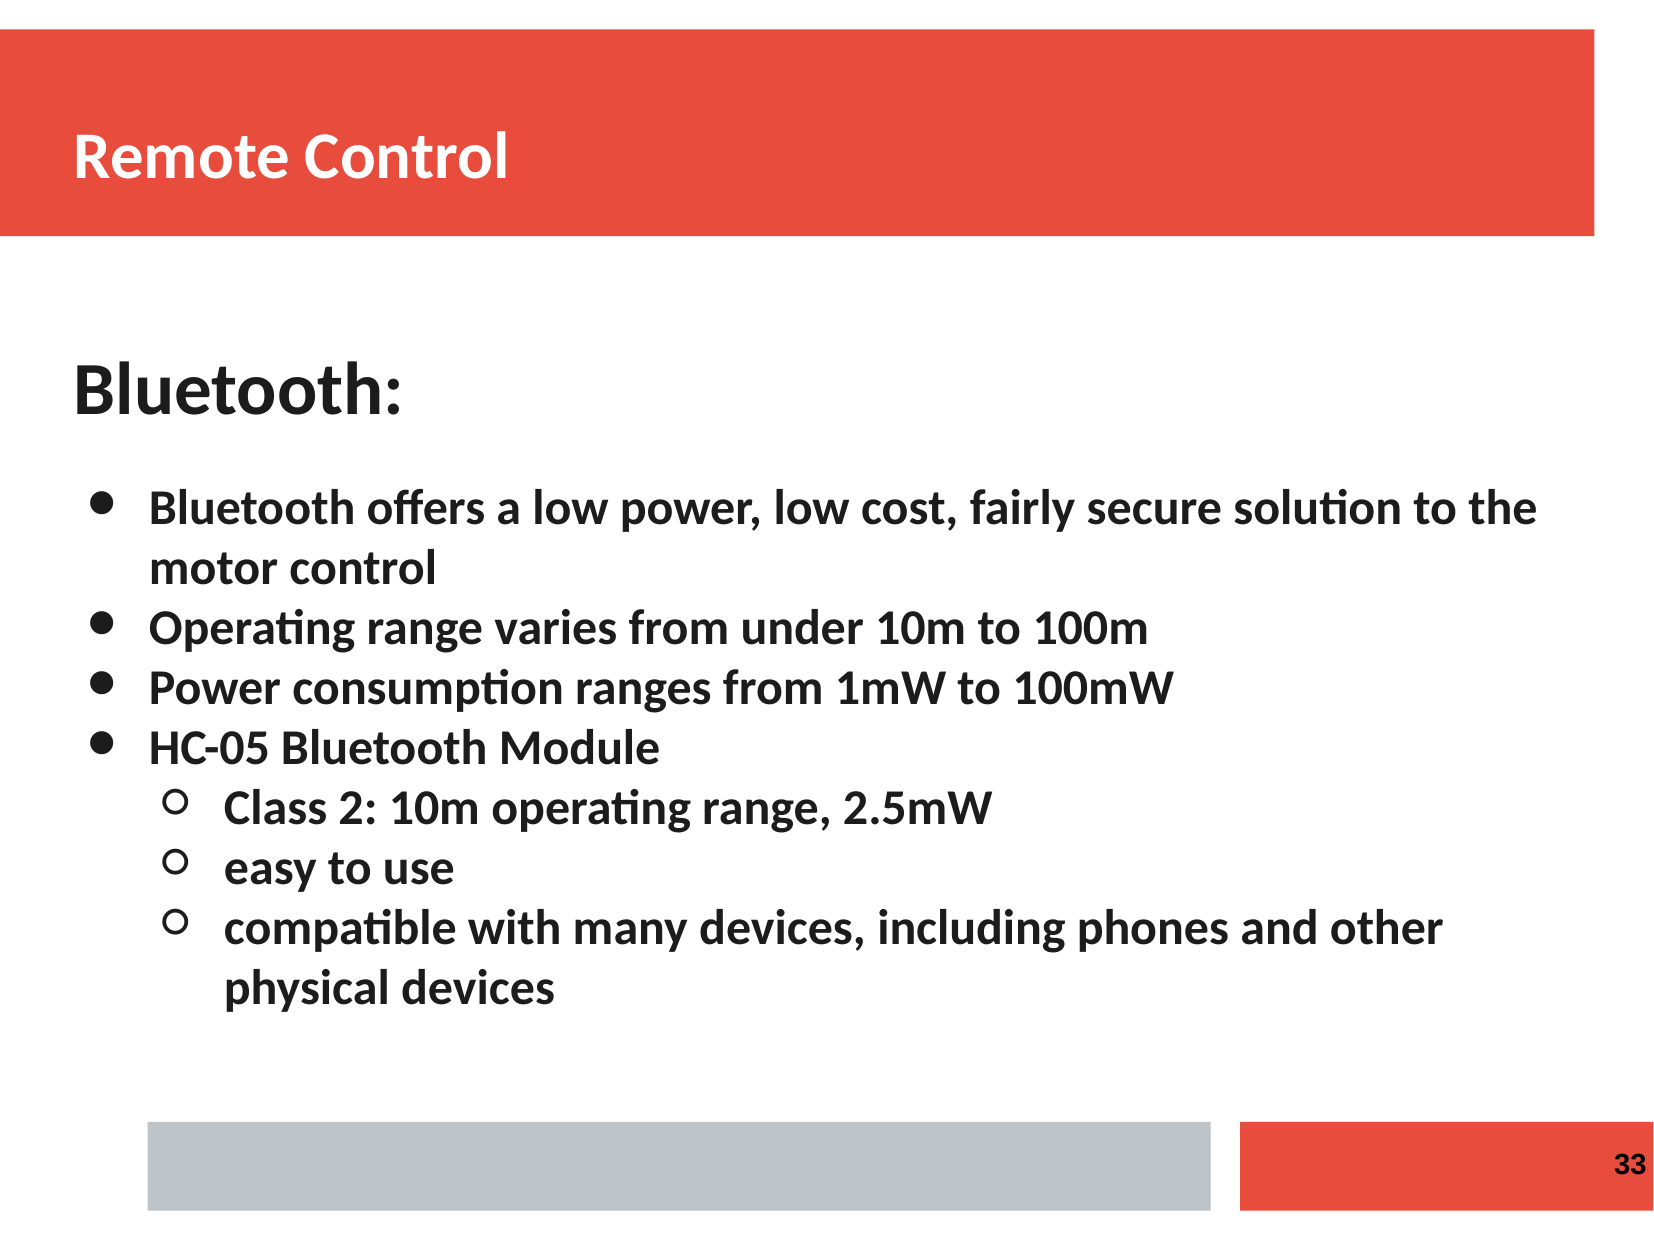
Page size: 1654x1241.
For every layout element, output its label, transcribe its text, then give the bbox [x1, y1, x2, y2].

title Remote Control [59, 59, 1595, 207]
list Bluetooth: Bluetooth offers a low power, low cost, fairly secure solution to the motor control Operating range varies from under 10m to 100m Power consumption ranges from 1mW to 100mW HC-05 Bluetooth Module Class 2: 10m operating range, 2.5mW easy to use compatible with many devices, including phones and other physical devices [59, 324, 1565, 1093]
slide_number <number> [1547, 1145, 1647, 1241]
